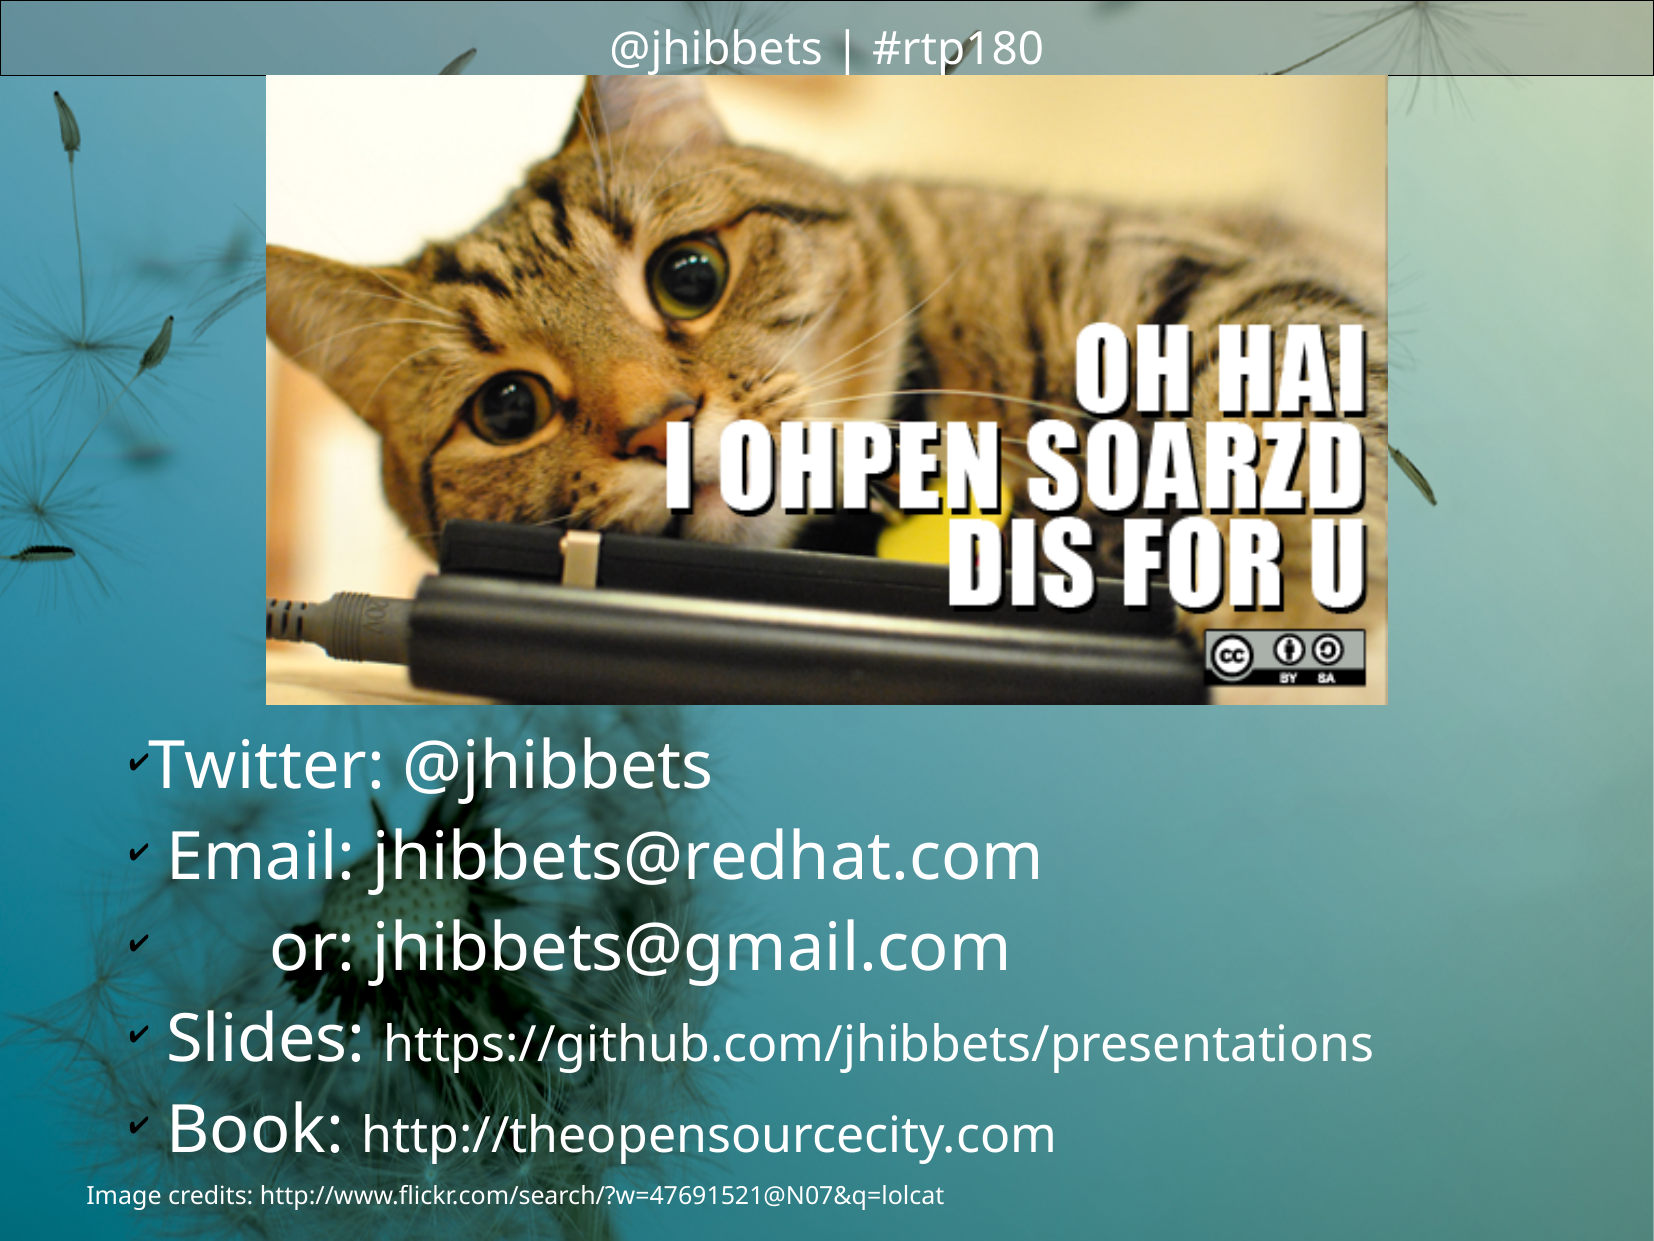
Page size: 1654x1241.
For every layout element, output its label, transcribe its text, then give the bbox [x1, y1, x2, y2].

text_box Image credits: http://www.flickr.com/search/?w=47691521@N07&q=lolcat [71, 1170, 976, 1213]
text_box Twitter: @jhibbets Email: jhibbets@redhat.com or: jhibbets@gmail.com Slides: https://github.com/jhibbets/presentations Book: http://theopensourcecity.com [129, 719, 1525, 1171]
picture [0, 75, 1654, 1241]
